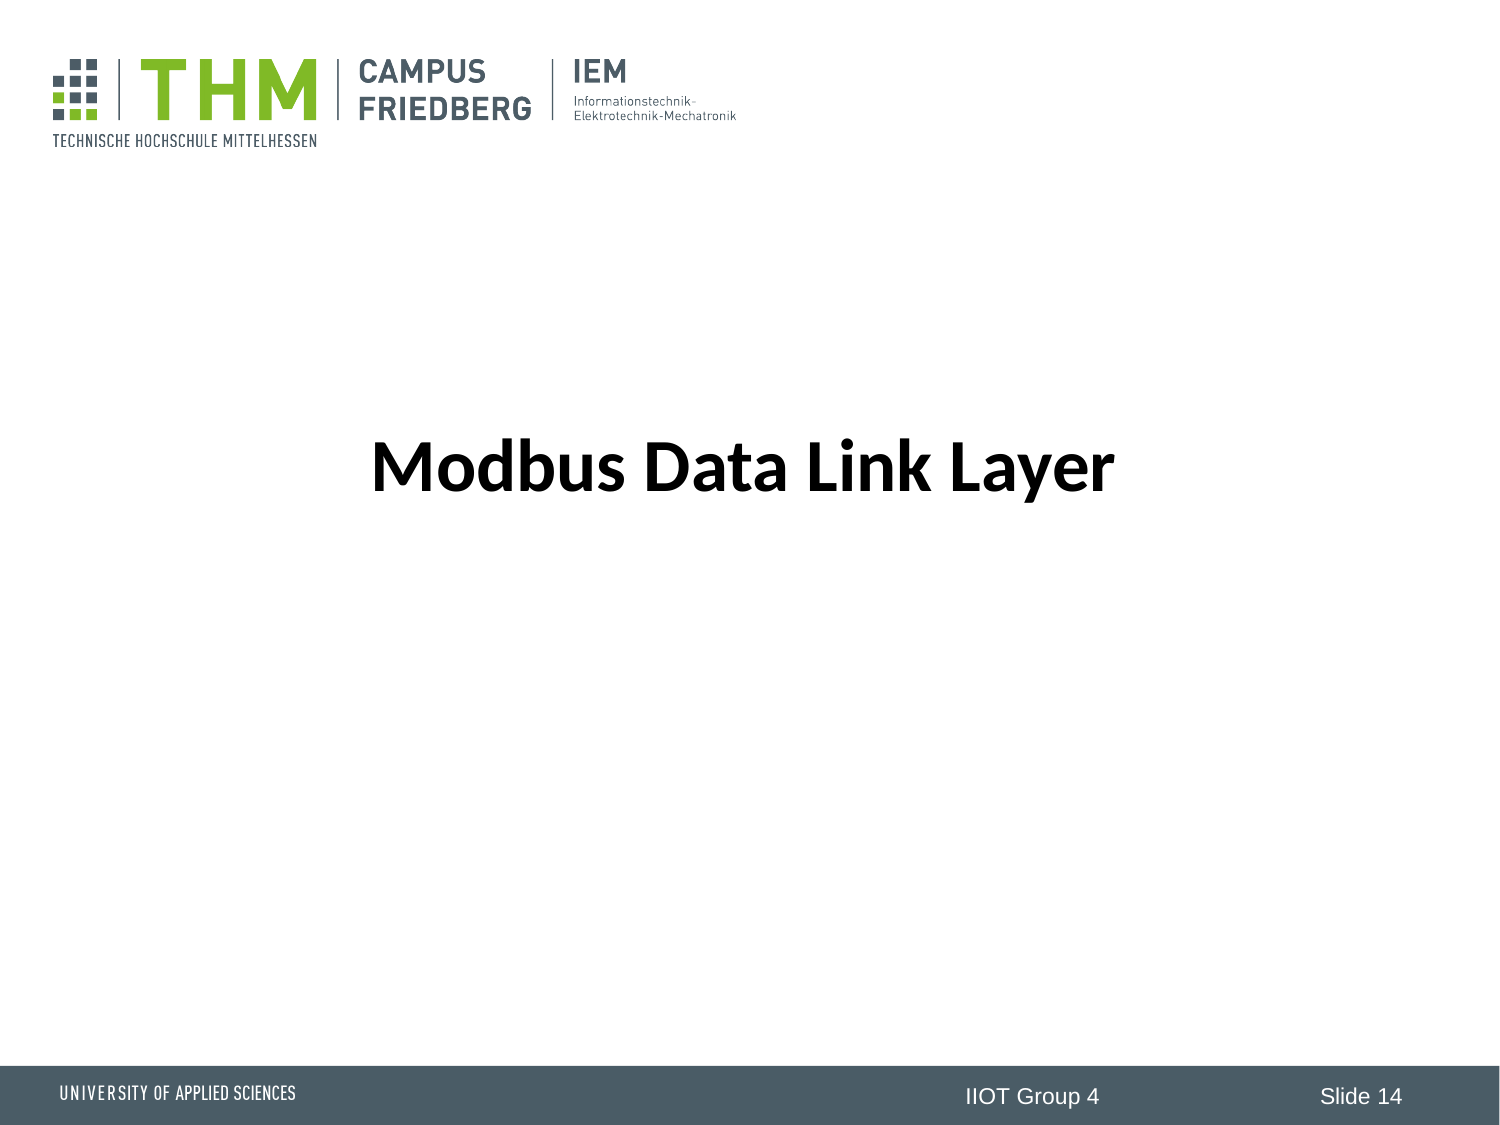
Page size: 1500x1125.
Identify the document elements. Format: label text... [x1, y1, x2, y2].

title Modbus Data Link Layer [53, 421, 1435, 524]
list <number> [53, 265, 1436, 1024]
picture [59, 1082, 296, 1104]
picture [53, 59, 736, 147]
